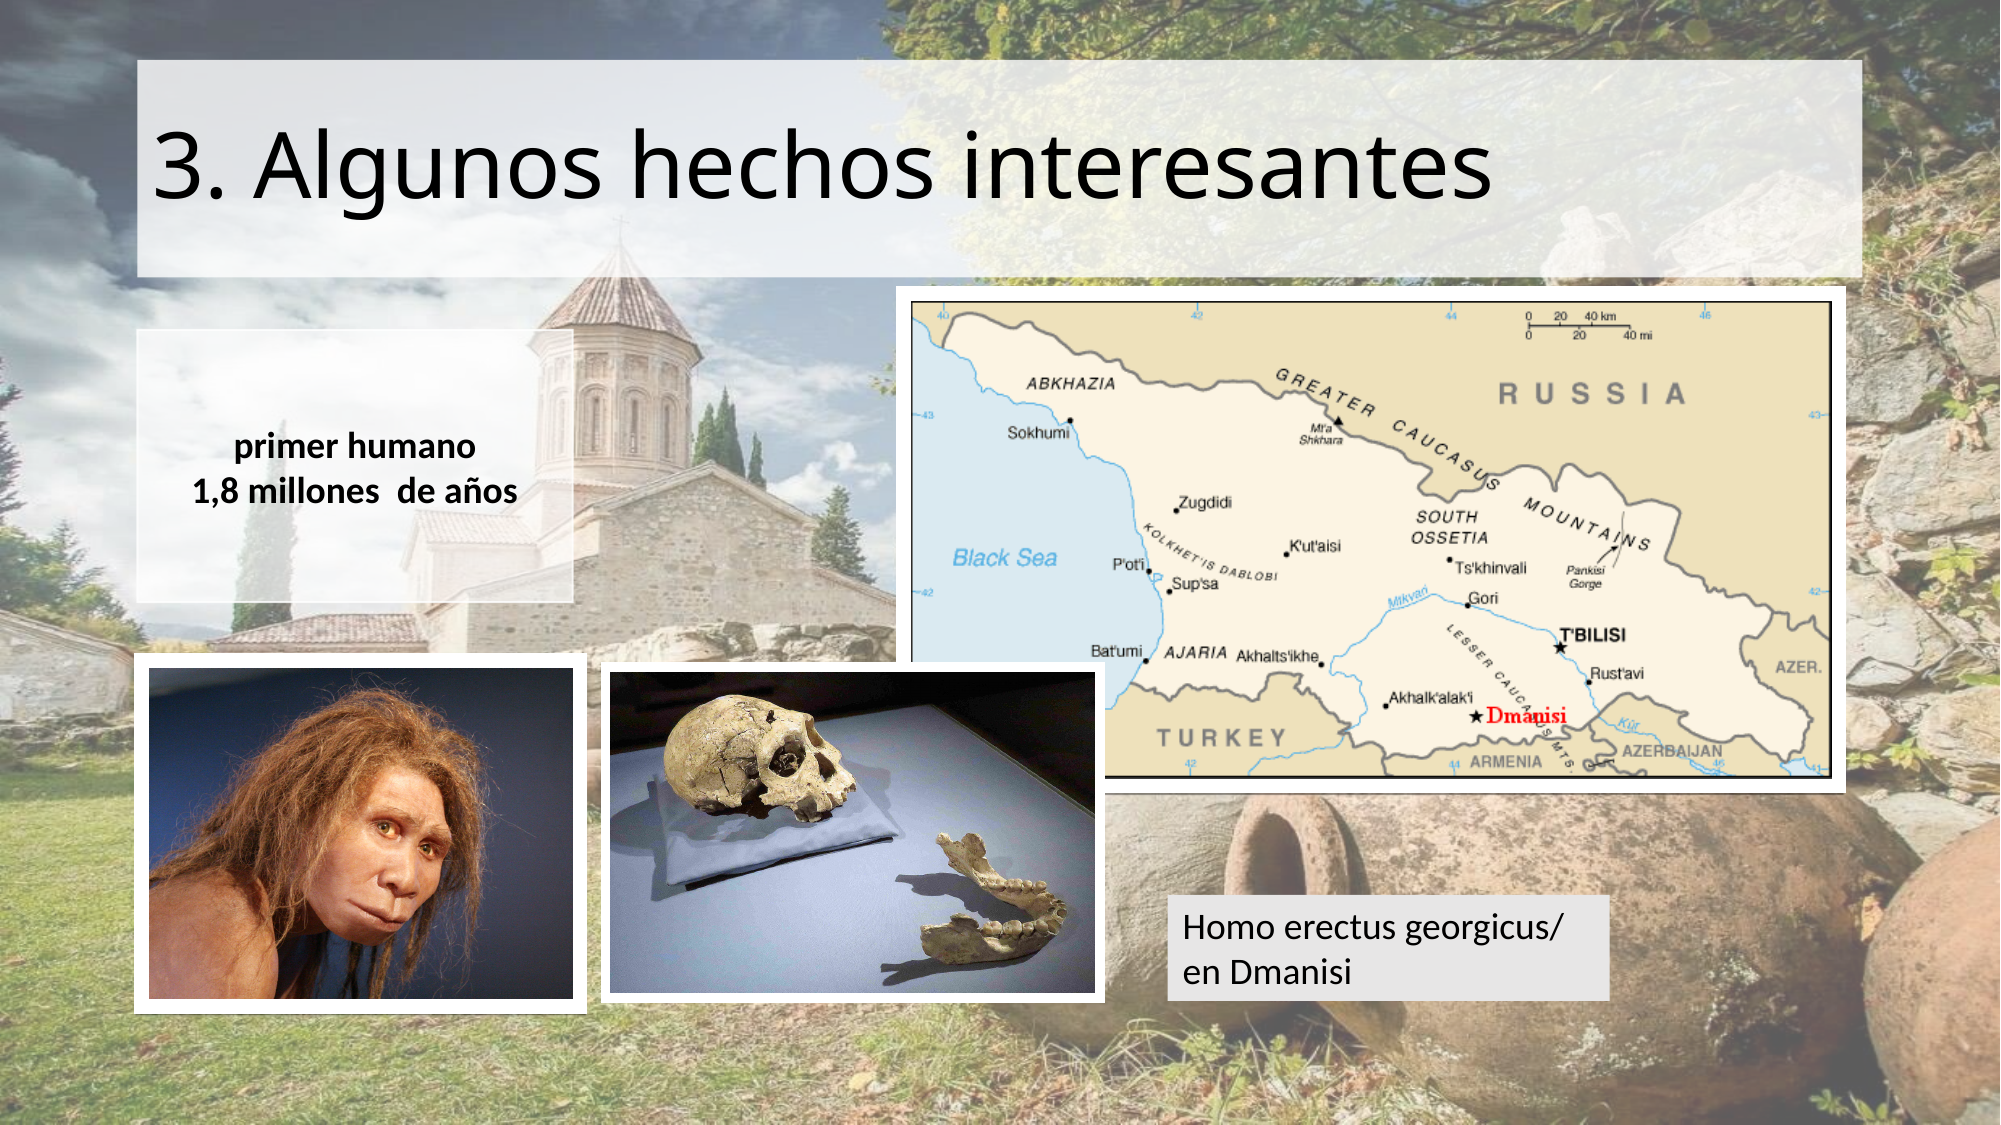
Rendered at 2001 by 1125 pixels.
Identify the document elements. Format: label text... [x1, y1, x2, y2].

picture [910, 300, 1832, 779]
picture [148, 667, 573, 1000]
text_box primer humano 1,8 millones de años [137, 329, 573, 603]
picture [609, 671, 1096, 994]
text_box Homo erectus georgicus/ en Dmanisi [1167, 894, 1610, 1001]
title 3. Algunos hechos interesantes [137, 59, 1863, 278]
